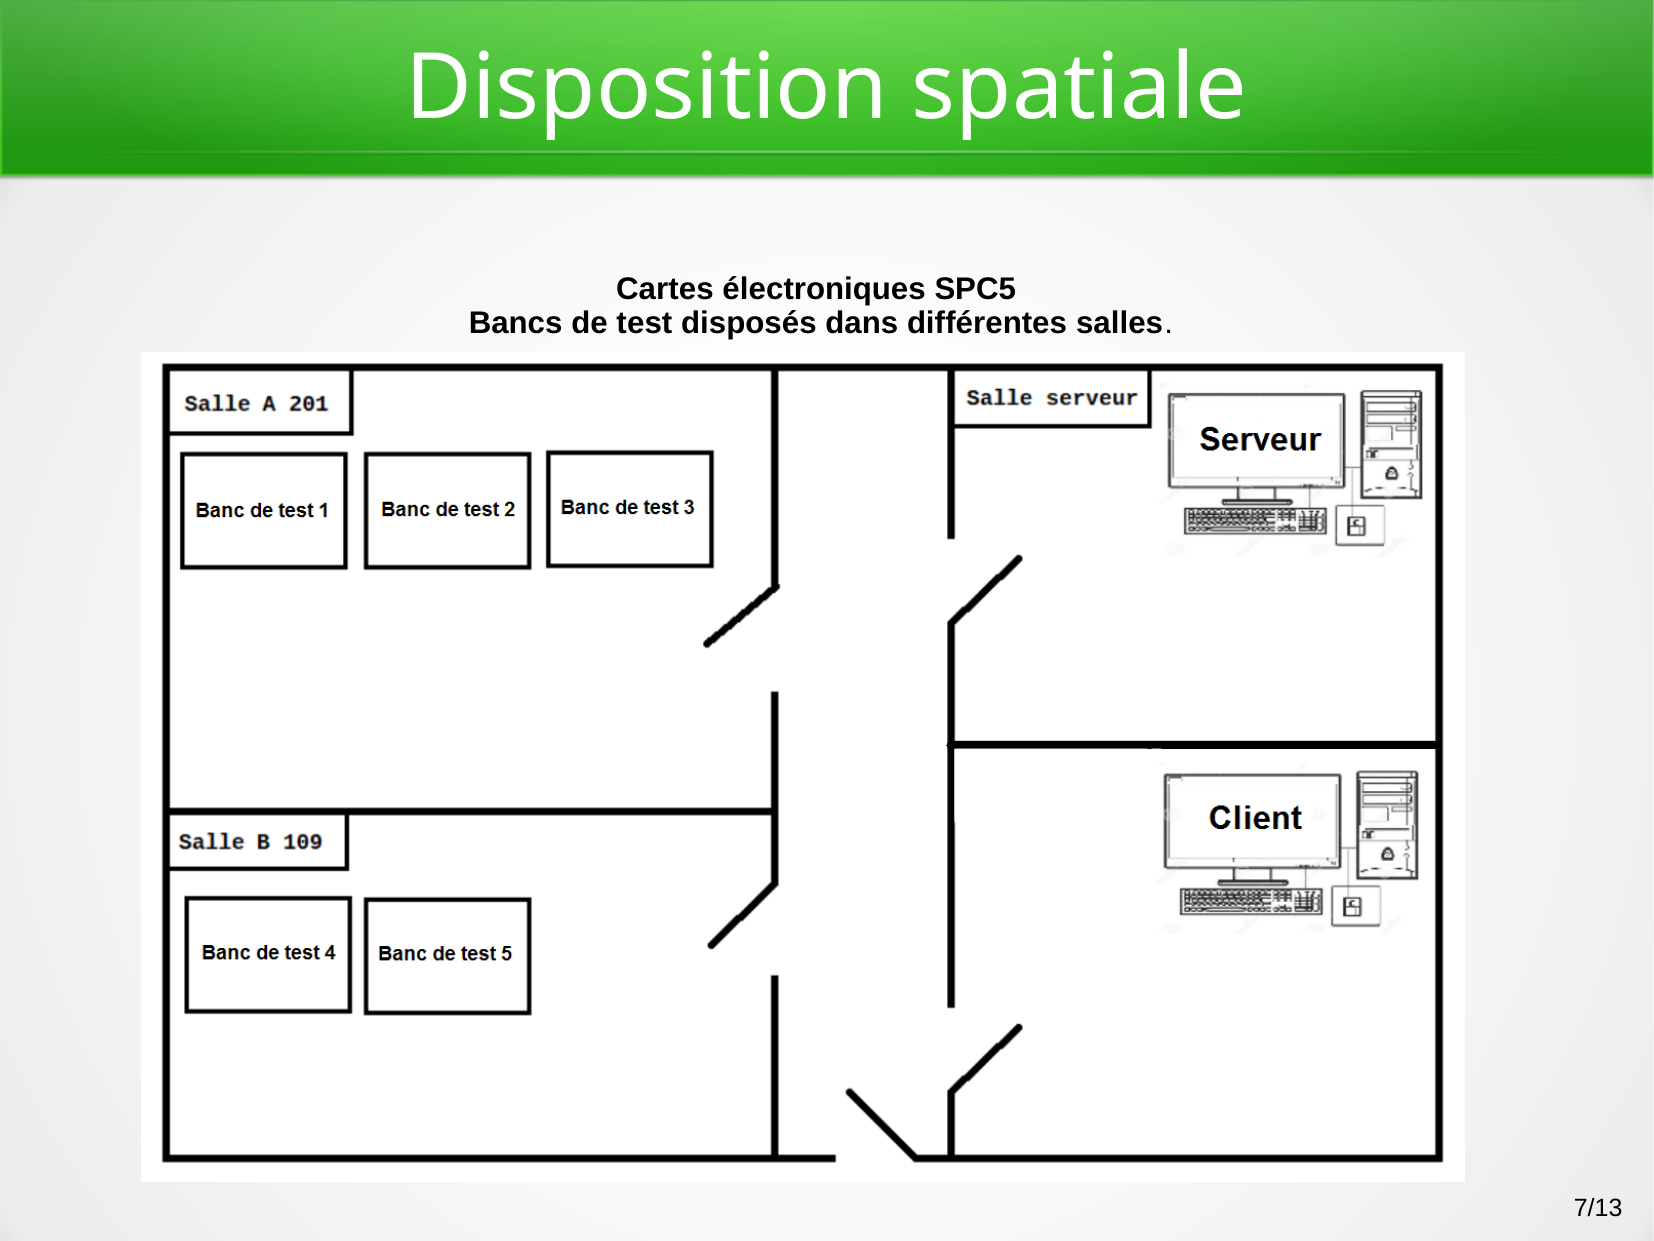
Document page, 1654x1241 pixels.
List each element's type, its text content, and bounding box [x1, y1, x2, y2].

title Disposition spatiale [82, 11, 1571, 154]
picture [0, 0, 1654, 1241]
text_box 7/13 [1559, 1186, 1654, 1229]
text_box Cartes électroniques SPC5 Bancs de test disposés dans différentes salles. [11, 200, 1630, 409]
